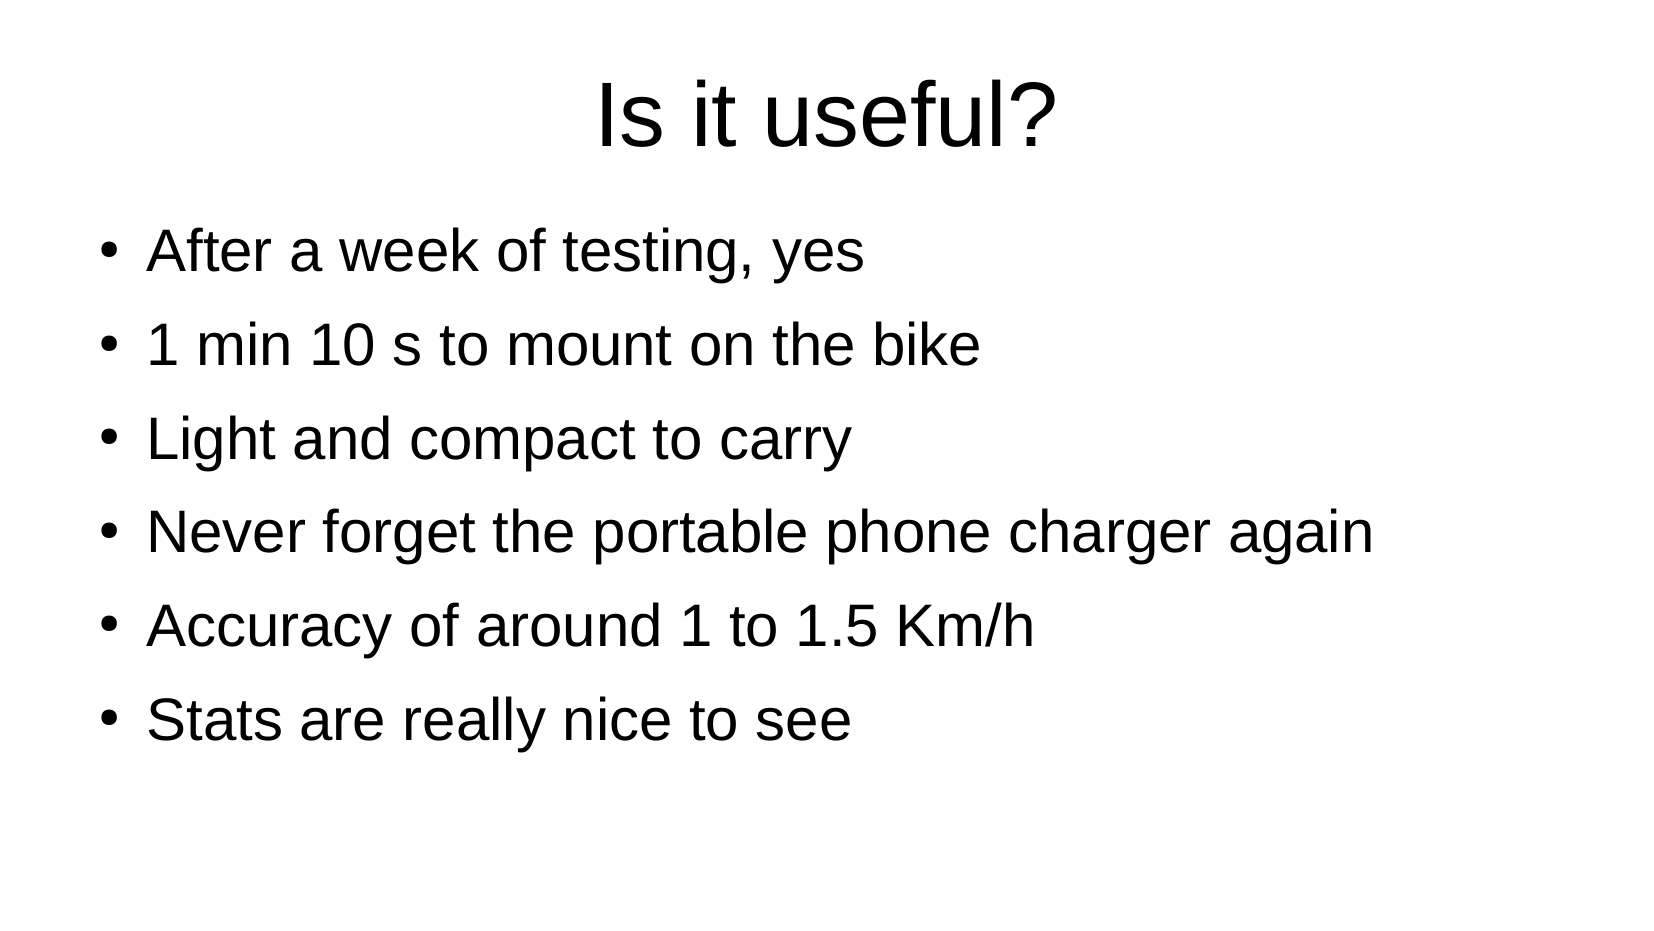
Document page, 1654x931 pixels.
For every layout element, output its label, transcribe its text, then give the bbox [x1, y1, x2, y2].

title Is it useful? [82, 37, 1571, 193]
list After a week of testing, yes 1 min 10 s to mount on the bike Light and compact to carry Never forget the portable phone charger again Accuracy of around 1 to 1.5 Km/h Stats are really nice to see [82, 217, 1571, 758]
